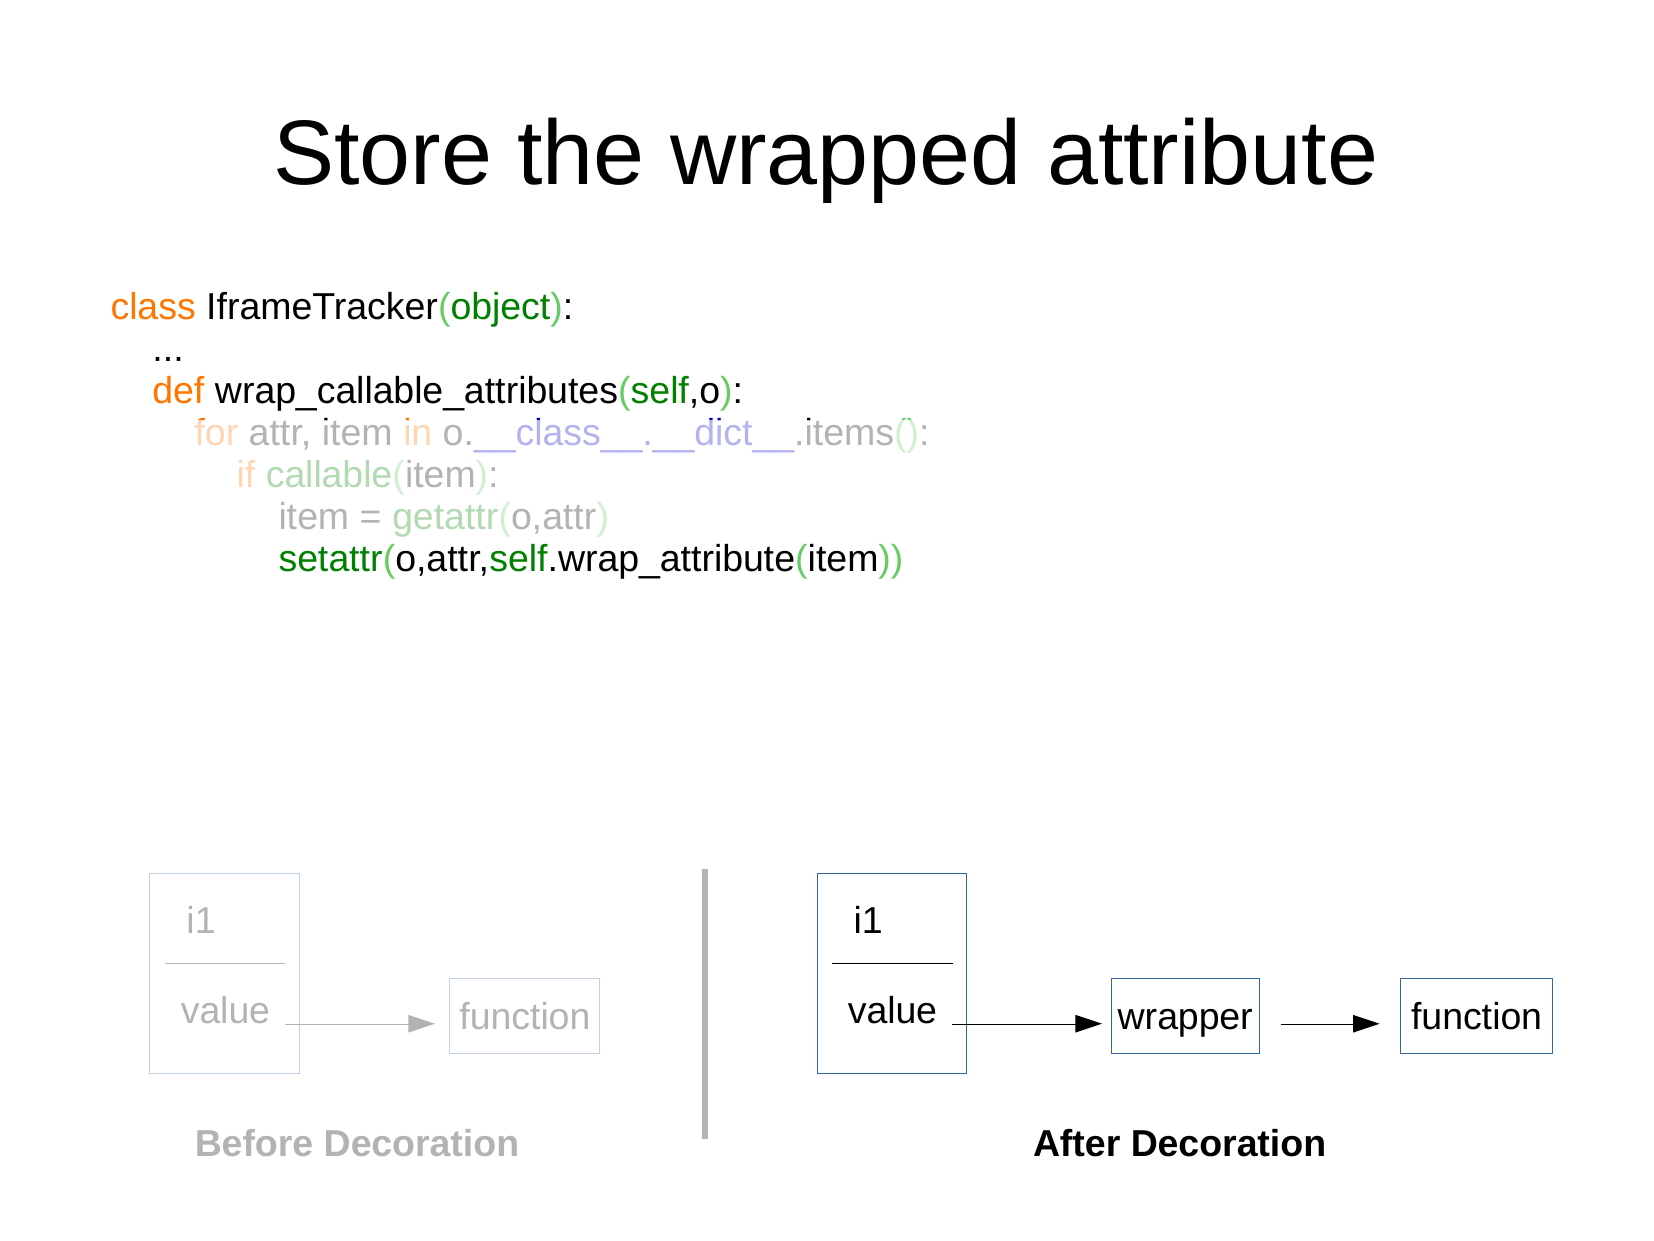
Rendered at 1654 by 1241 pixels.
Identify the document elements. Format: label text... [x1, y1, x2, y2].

text_box value [833, 981, 953, 1039]
text_box After Decoration [1018, 1115, 1342, 1173]
text_box wrapper [1111, 978, 1260, 1054]
text_box i1 [838, 891, 898, 949]
title Store the wrapped attribute [82, 49, 1571, 257]
text_box function [1400, 978, 1553, 1054]
text_box class IframeTracker(object): ... def wrap_callable_attributes(self,o): for attr, item in o.__class__.__dict__.items(): if callable(item): item = getattr(o,attr) setattr(o,attr,self.wrap_attribute(item)) [95, 278, 945, 630]
text_box [817, 873, 967, 1074]
text_box [145, 420, 941, 541]
text_box [119, 840, 720, 1186]
